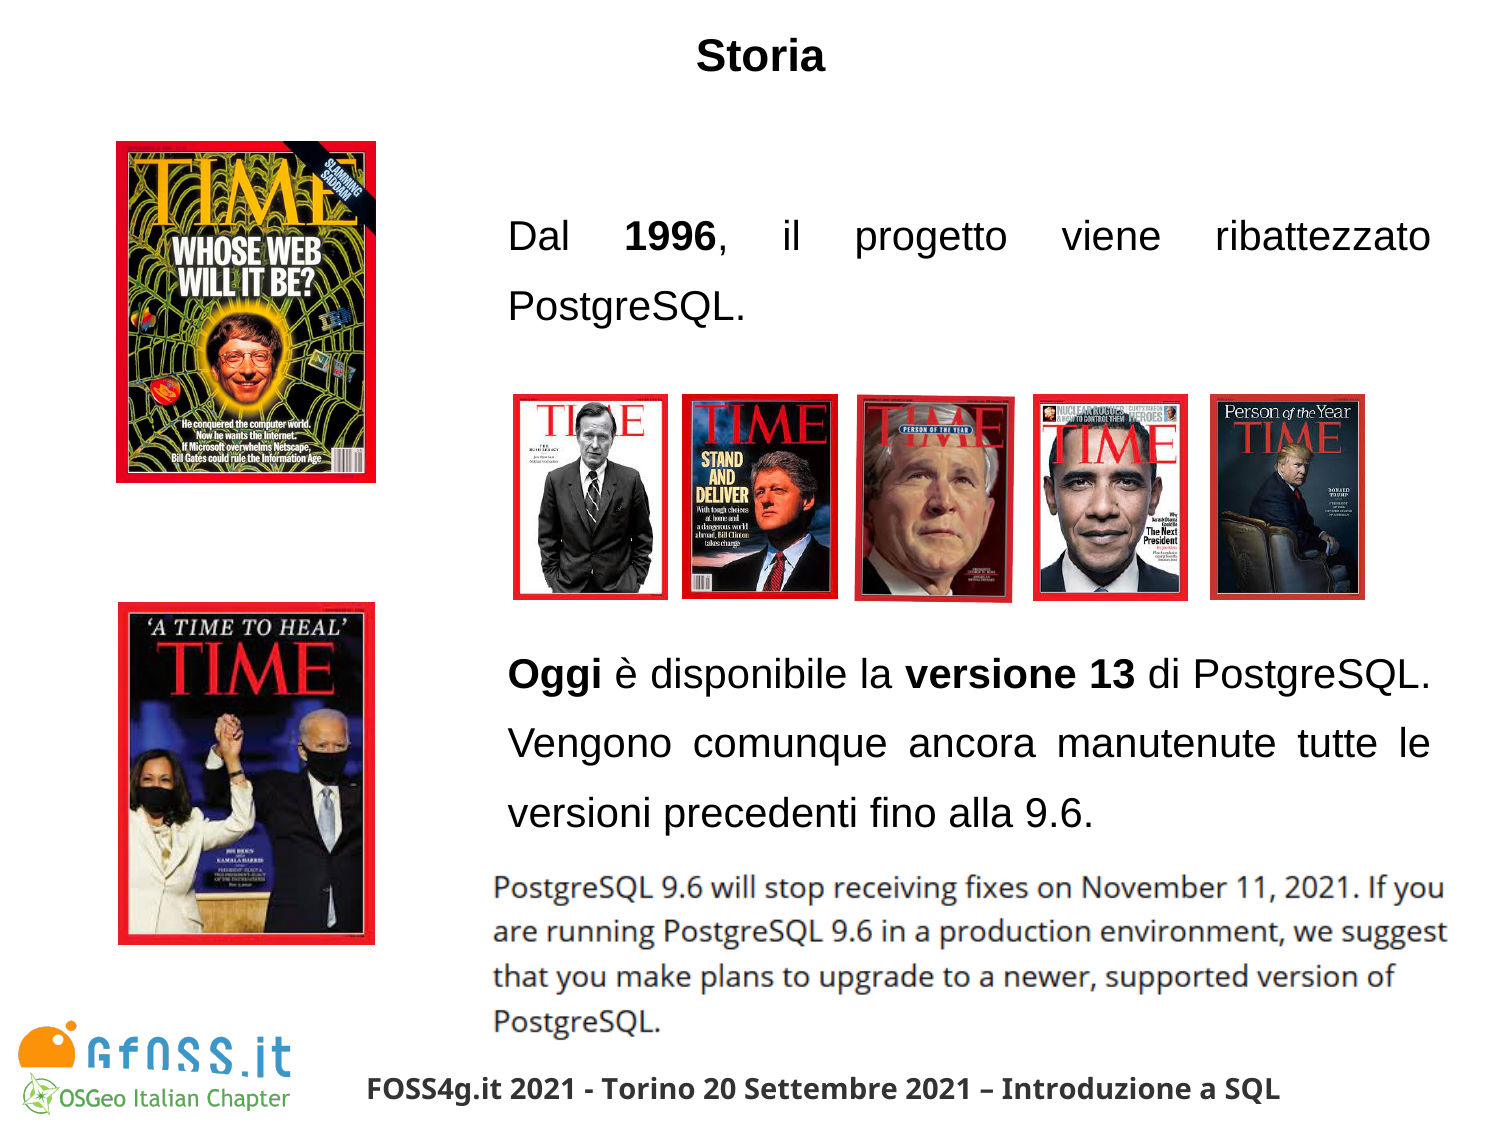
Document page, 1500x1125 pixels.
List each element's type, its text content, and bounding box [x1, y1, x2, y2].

text_box Oggi è disponibile la versione 13 di PostgreSQL. Vengono comunque ancora manutenute tutte le versioni precedenti fino alla 9.6. [492, 619, 1447, 867]
picture [513, 394, 668, 600]
picture [0, 1009, 308, 1125]
picture [116, 141, 376, 483]
picture [484, 867, 1471, 1051]
picture [1033, 394, 1188, 601]
picture [854, 394, 1015, 603]
picture [1210, 394, 1365, 600]
picture [118, 602, 375, 945]
text_box Dal 1996, il progetto viene ribattezzato PostgreSQL. [492, 182, 1447, 353]
picture [682, 394, 838, 599]
title Storia [21, 26, 1500, 82]
